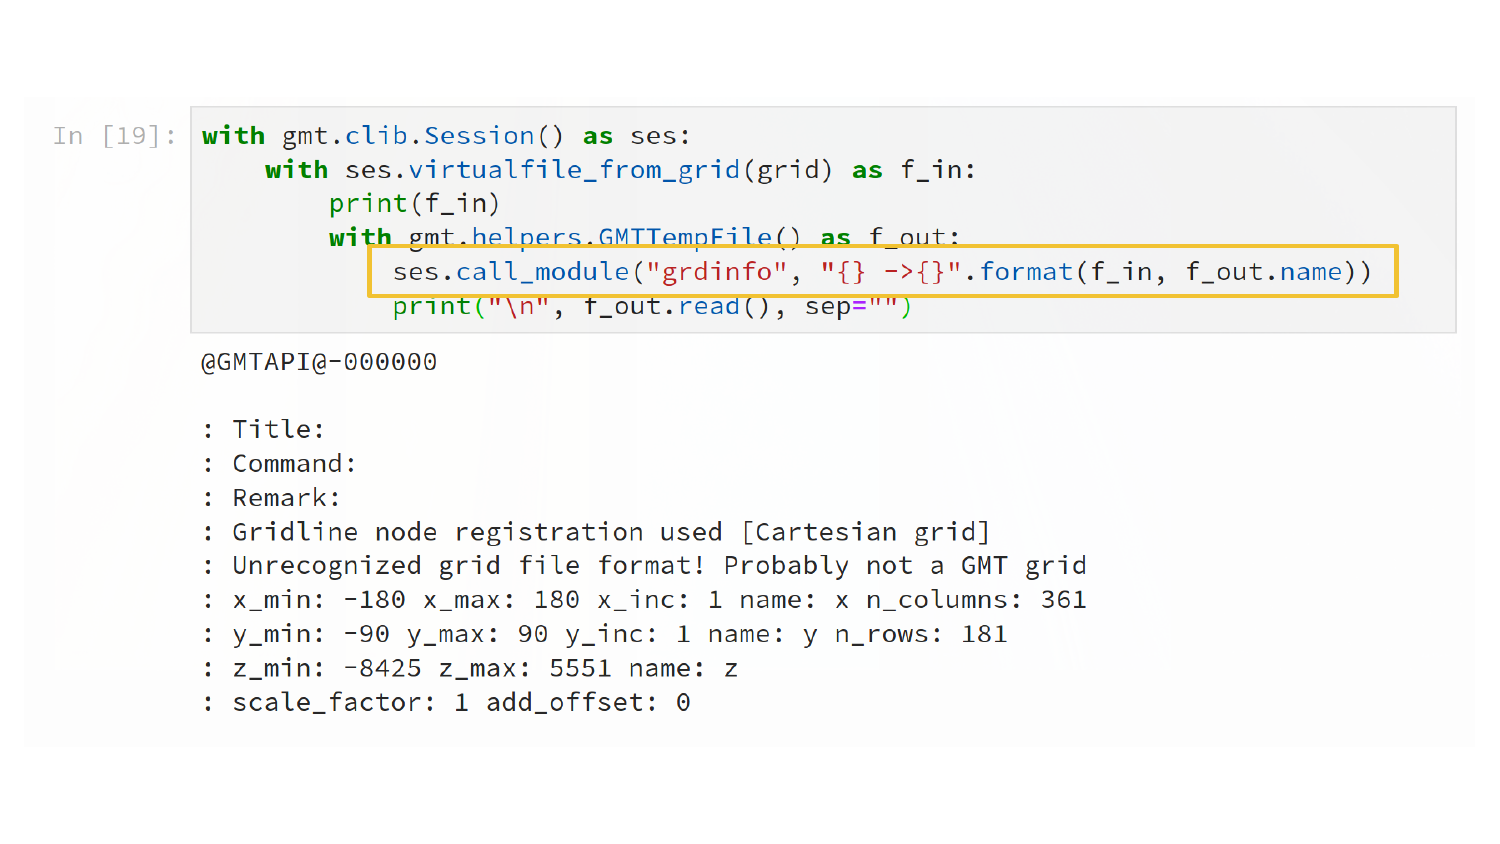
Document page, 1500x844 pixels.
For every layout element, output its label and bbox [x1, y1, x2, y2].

picture [24, 97, 1475, 747]
